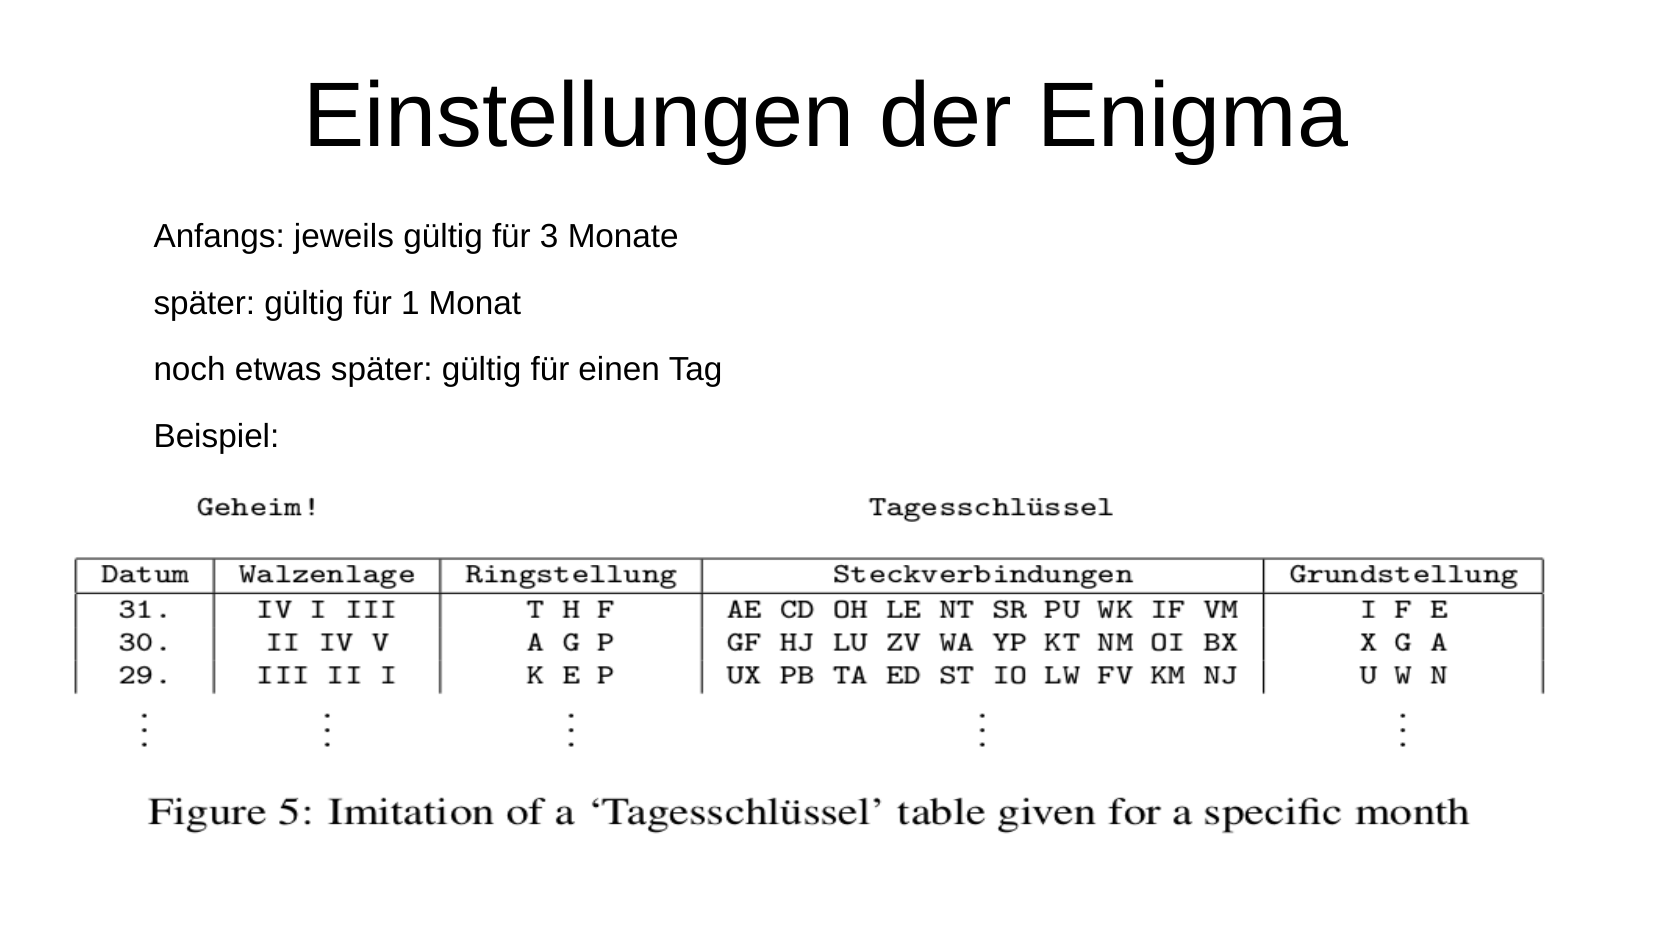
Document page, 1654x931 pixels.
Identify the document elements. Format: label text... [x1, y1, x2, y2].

title Einstellungen der Enigma [82, 37, 1571, 193]
list Anfangs: jeweils gültig für 3 Monate später: gültig für 1 Monat noch etwas später: gültig für einen Tag Beispiel: [82, 217, 1571, 472]
picture [53, 472, 1571, 886]
